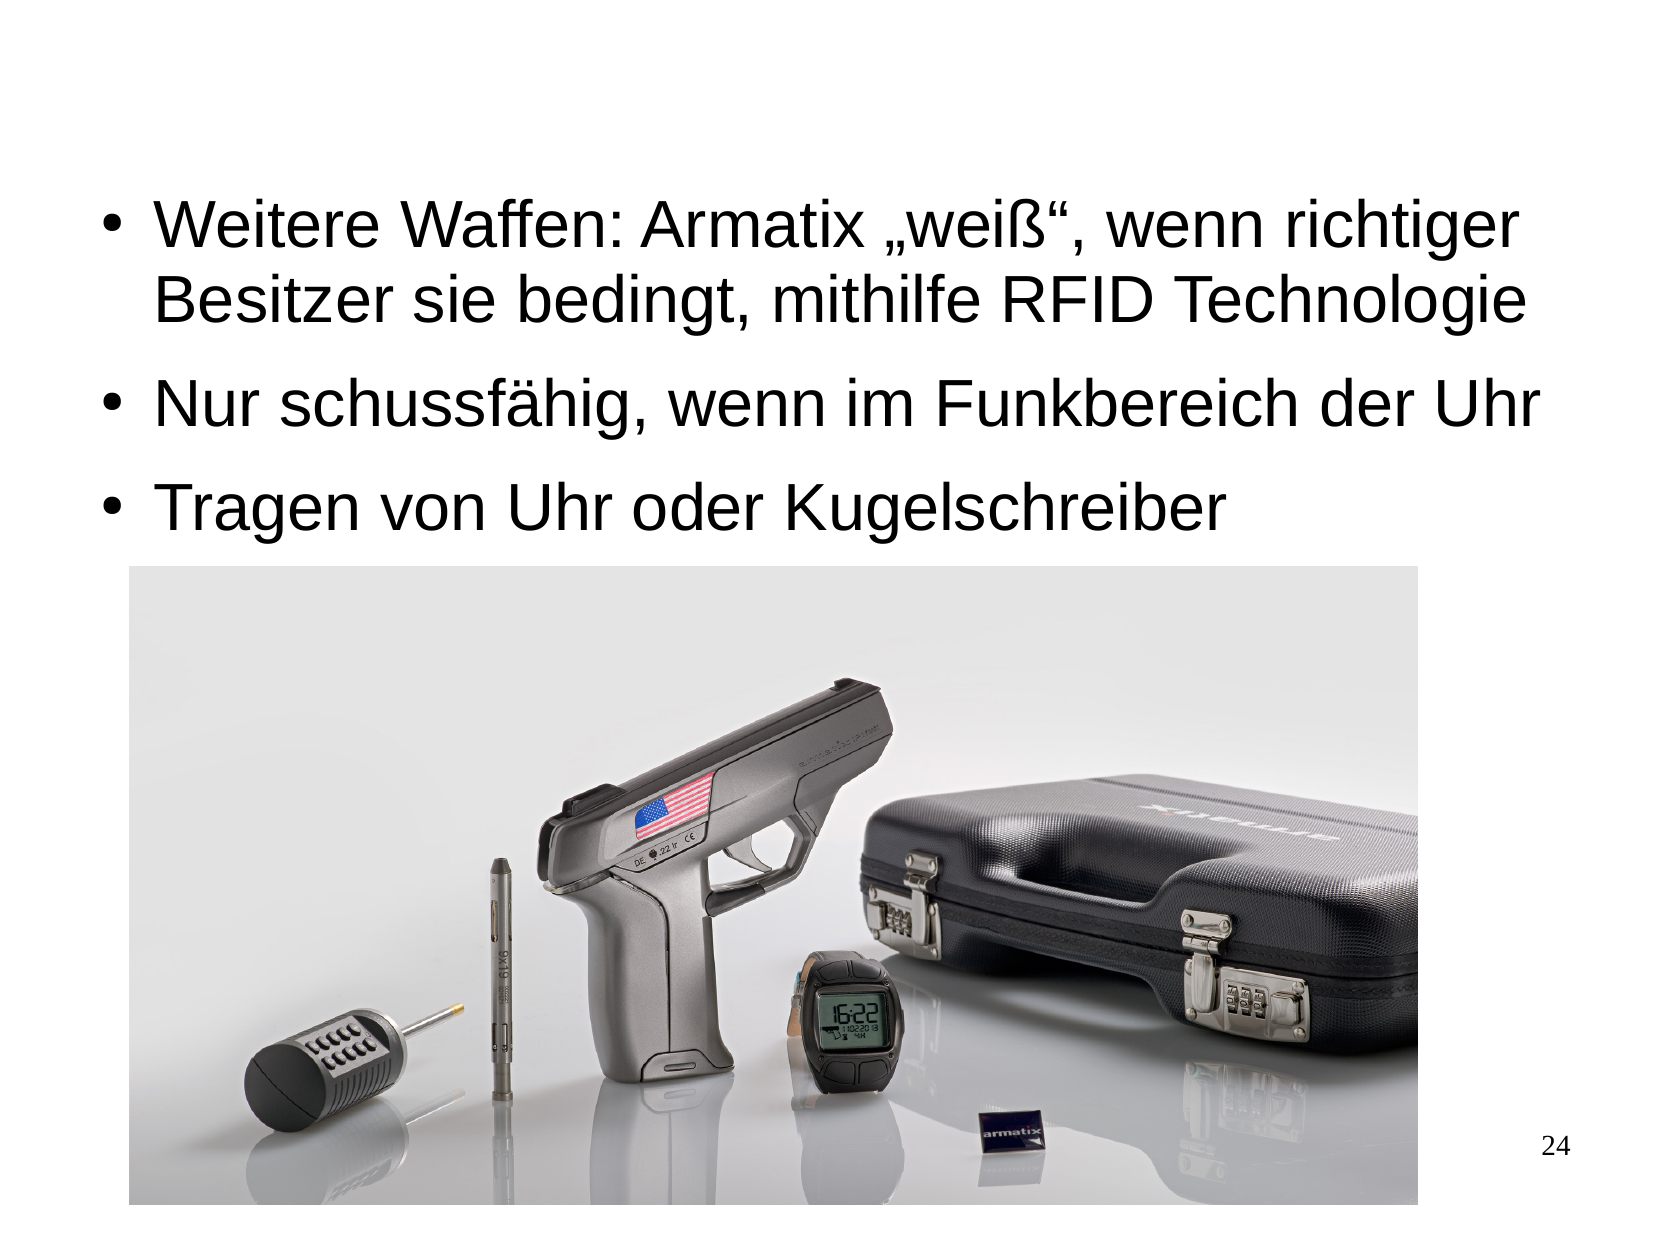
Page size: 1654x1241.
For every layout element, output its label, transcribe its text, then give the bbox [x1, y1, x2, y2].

list Weitere Waffen: Armatix „weiß“, wenn richtiger Besitzer sie bedingt, mithilfe RFID Technologie Nur schussfähig, wenn im Funkbereich der Uhr Tragen von Uhr oder Kugelschreiber [82, 82, 1571, 545]
picture [129, 566, 1418, 1205]
